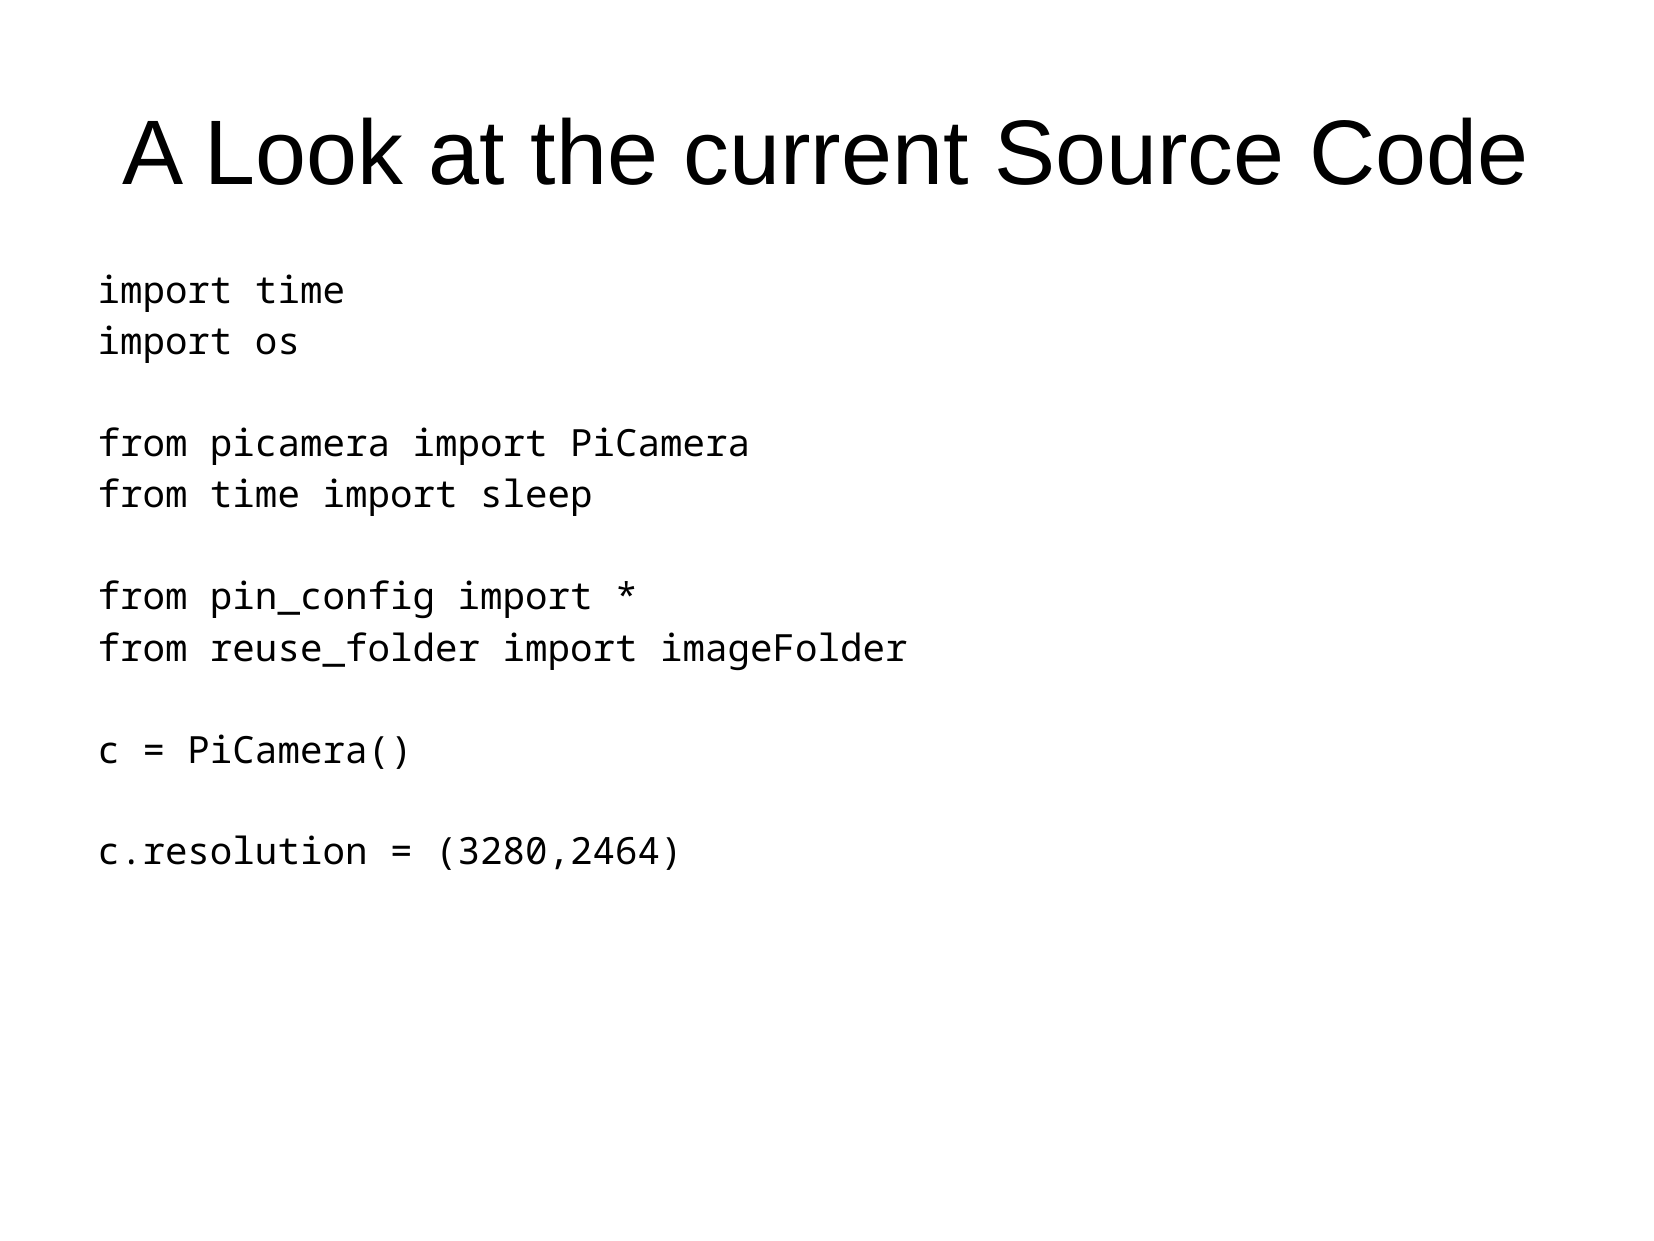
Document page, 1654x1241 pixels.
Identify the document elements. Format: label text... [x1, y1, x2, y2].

text_box import time import os from picamera import PiCamera from time import sleep from pin_config import * from reuse_folder import imageFolder c = PiCamera() c.resolution = (3280,2464) [82, 256, 1576, 794]
title A Look at the current Source Code [82, 49, 1571, 256]
